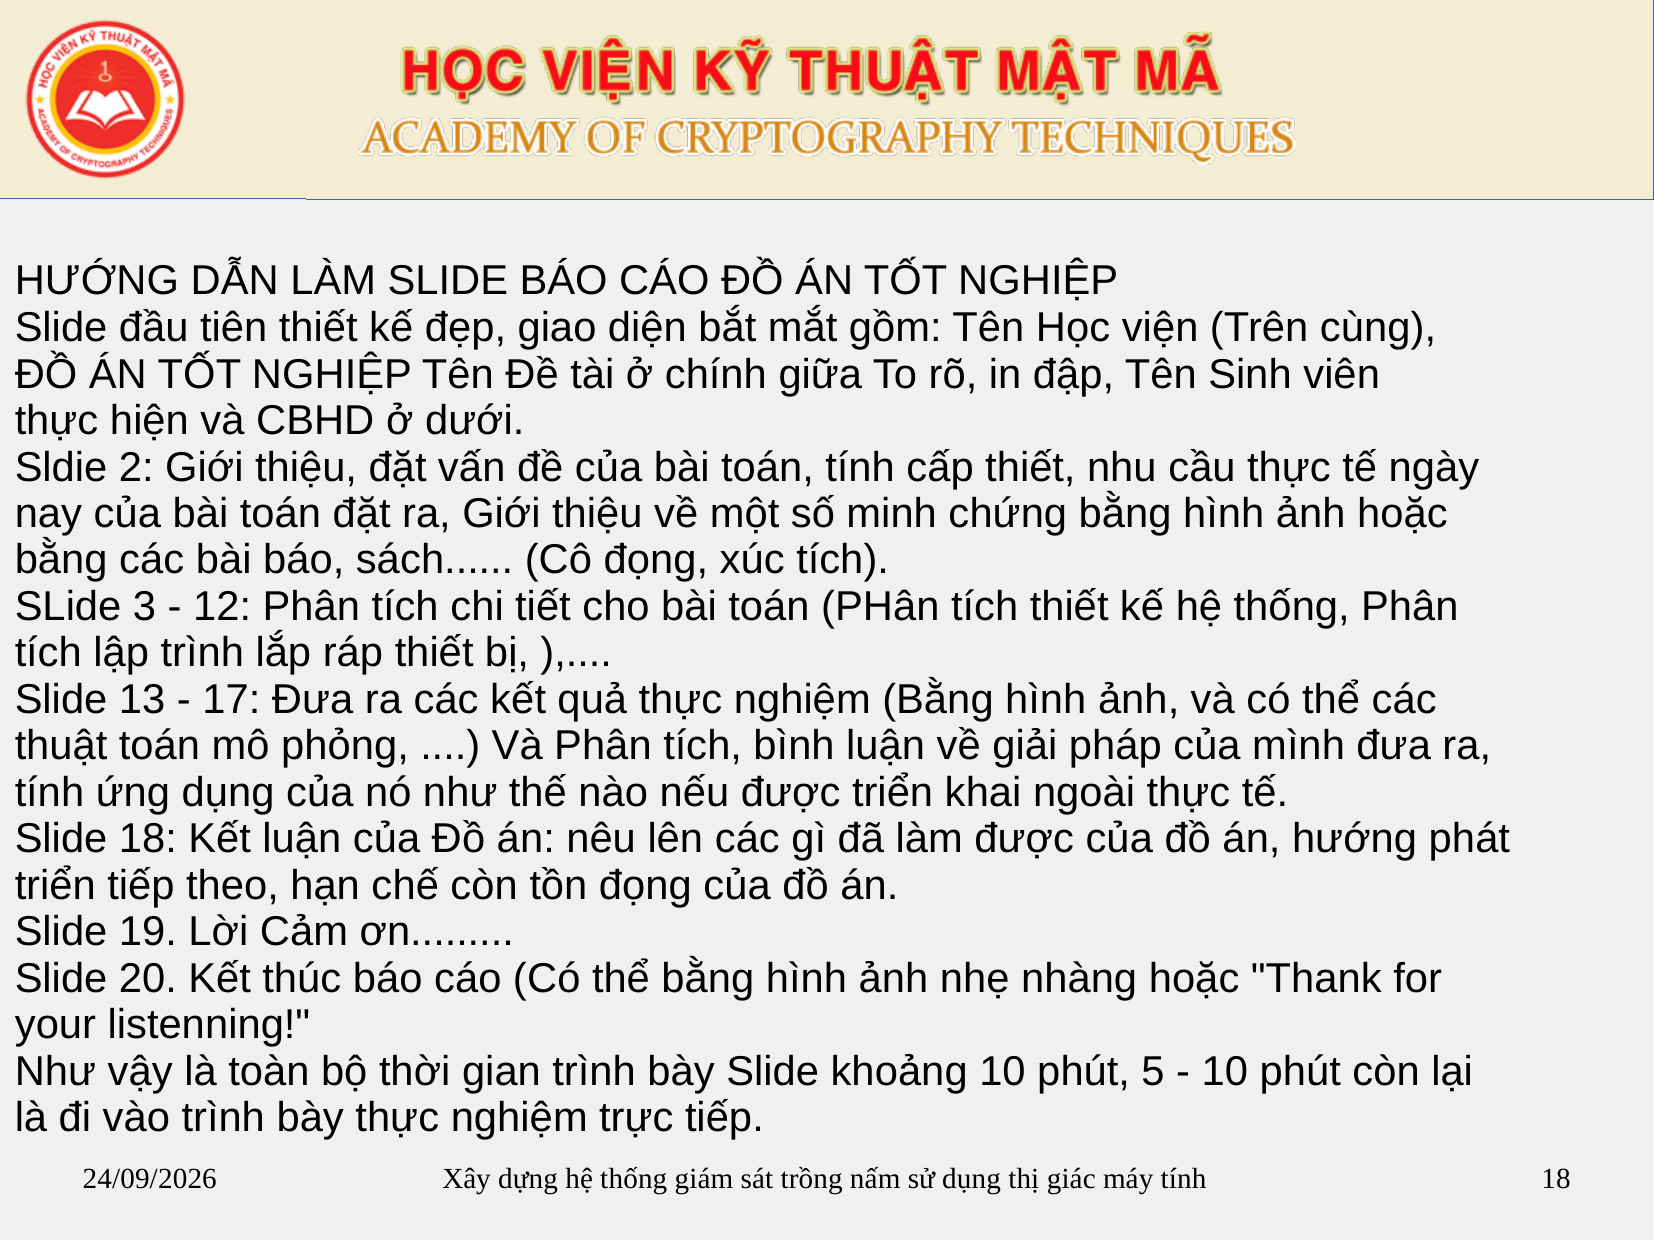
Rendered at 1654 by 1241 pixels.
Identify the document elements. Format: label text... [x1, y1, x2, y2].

text_box HƯỚNG DẪN LÀM SLIDE BÁO CÁO ĐỒ ÁN TỐT NGHIỆP Slide đầu tiên thiết kế đẹp, giao diện bắt mắt gồm: Tên Học viện (Trên cùng), ĐỒ ÁN TỐT NGHIỆP Tên Đề tài ở chính giữa To rõ, in đập, Tên Sinh viên thực hiện và CBHD ở dưới. Sldie 2: Giới thiệu, đặt vấn đề của bài toán, tính cấp thiết, nhu cầu thực tế ngày nay của bài toán đặt ra, Giới thiệu về một số minh chứng bằng hình ảnh hoặc bằng các bài báo, sách...... (Cô đọng, xúc tích). SLide 3 - 12: Phân tích chi tiết cho bài toán (PHân tích thiết kế hệ thống, Phân tích lập trình lắp ráp thiết bị, ),.... Slide 13 - 17: Đưa ra các kết quả thực nghiệm (Bằng hình ảnh, và có thể các thuật toán mô phỏng, ....) Và Phân tích, bình luận về giải pháp của mình đưa ra, tính ứng dụng của nó như thế nào nếu được triển khai ngoài thực tế. Slide 18: Kết luận của Đồ án: nêu lên các gì đã làm được của đồ án, hướng phát triển tiếp theo, hạn chế còn tồn đọng của đồ án. Slide 19. Lời Cảm ơn......... Slide 20. Kết thúc báo cáo (Có thể bằng hình ảnh nhẹ nhàng hoặc "Thank for your listenning!" Như vậy là toàn bộ thời gian trình bày Slide khoảng 10 phút, 5 - 10 phút còn lại là đi vào trình bày thực nghiệm trực tiếp. [0, 249, 1651, 1241]
picture [17, 11, 194, 188]
picture [358, 31, 1296, 165]
